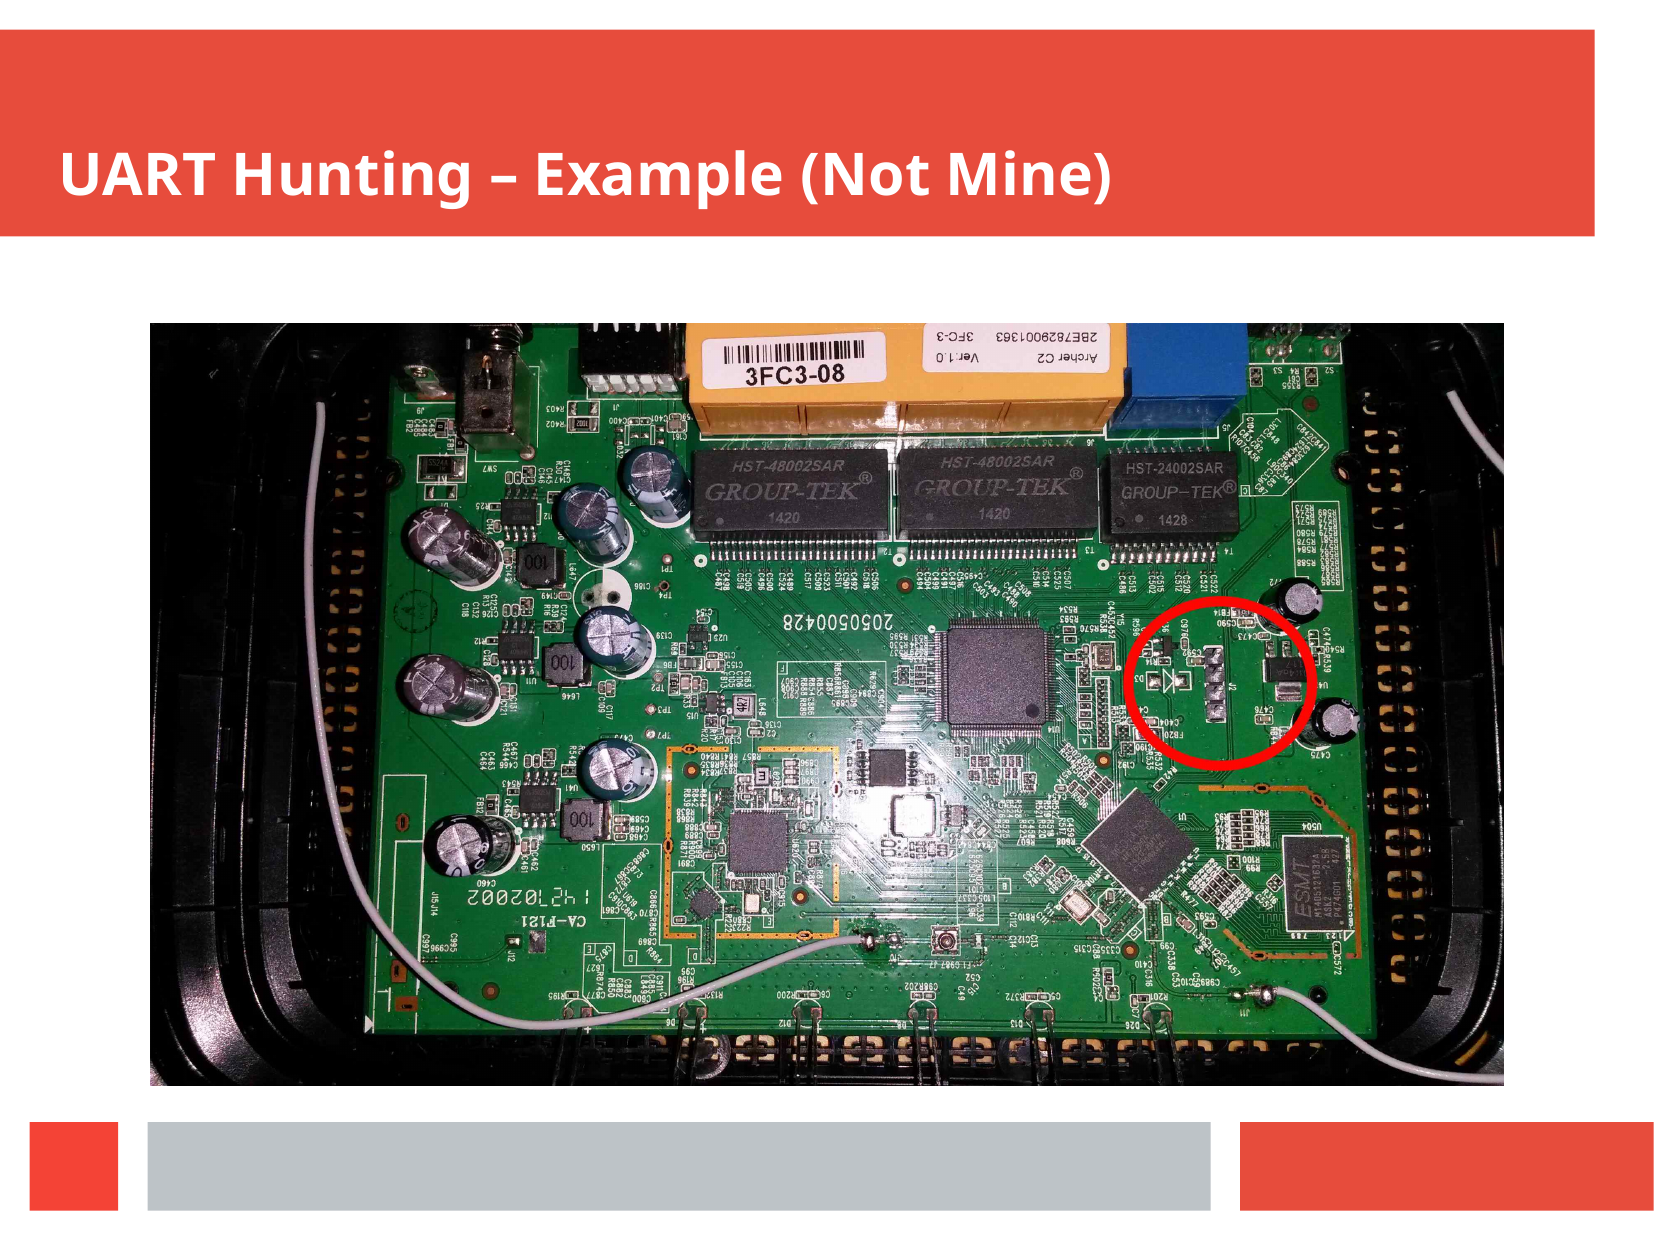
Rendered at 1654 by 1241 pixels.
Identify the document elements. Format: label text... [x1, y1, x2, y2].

text_box UART Hunting – Example (Not Mine) [59, 135, 1595, 207]
picture [150, 323, 1504, 1086]
